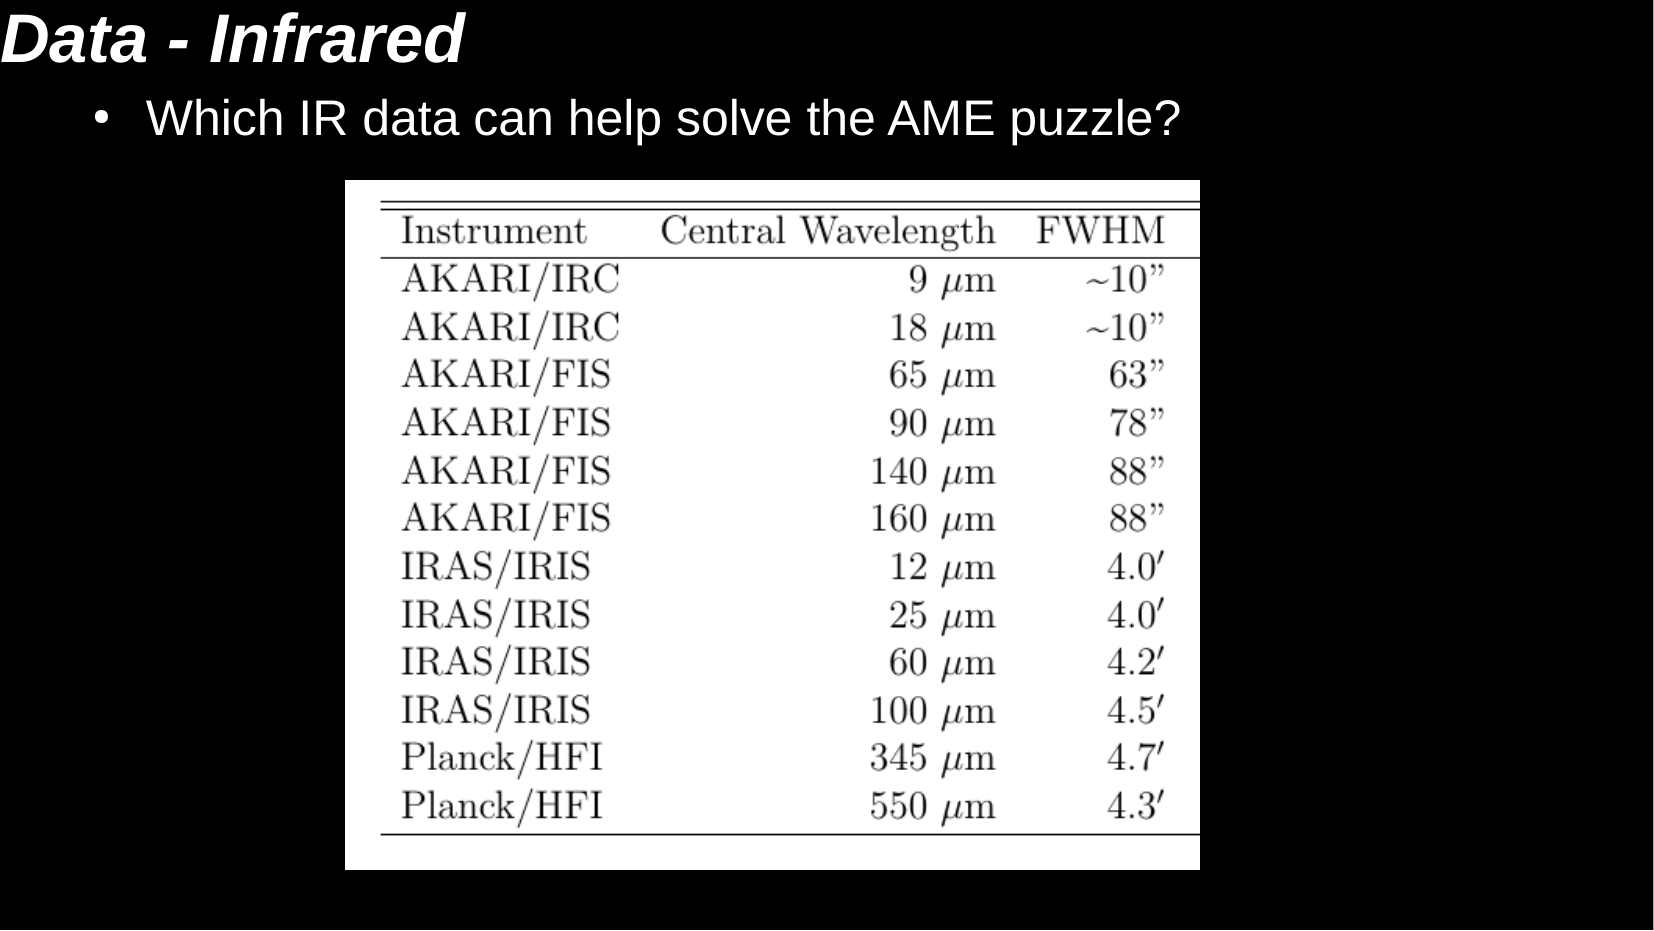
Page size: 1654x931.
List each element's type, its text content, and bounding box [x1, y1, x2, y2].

picture [345, 180, 1200, 871]
list Which IR data can help solve the AME puzzle? [75, 90, 1426, 181]
title Data - Infrared [0, 0, 1489, 91]
